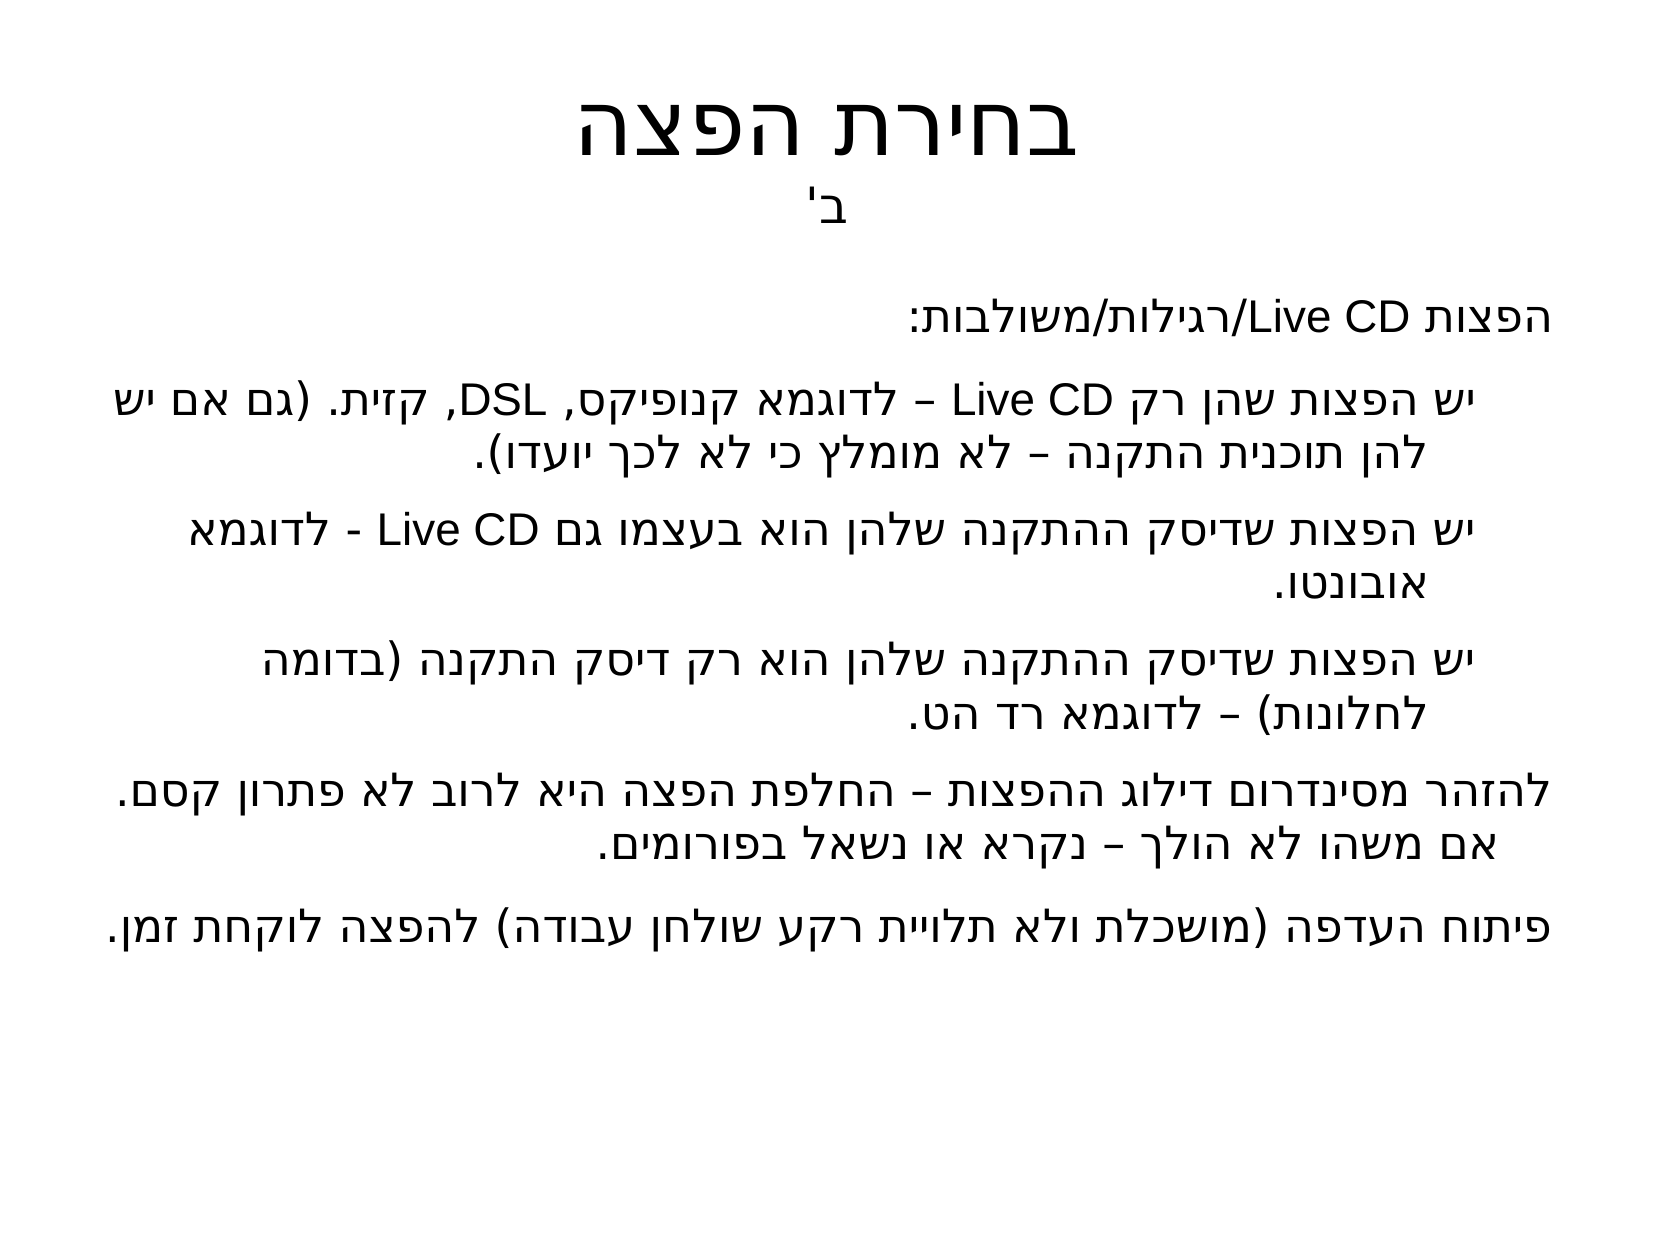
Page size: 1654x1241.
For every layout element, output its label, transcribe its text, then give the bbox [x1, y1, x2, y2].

title בחירת הפצה ב' [82, 56, 1571, 250]
list הפצות Live CD/רגילות/משולבות: יש הפצות שהן רק Live CD – לדוגמא קנופיקס, DSL, קזית. (גם אם יש להן תוכנית התקנה – לא מומלץ כי לא לכך יועדו). יש הפצות שדיסק ההתקנה שלהן הוא בעצמו גם Live CD - לדוגמא אובונטו. יש הפצות שדיסק ההתקנה שלהן הוא רק דיסק התקנה (בדומה לחלונות) – לדוגמא רד הט. להזהר מסינדרום דילוג ההפצות – החלפת הפצה היא לרוב לא פתרון קסם. אם משהו לא הולך – נקרא או נשאל בפורומים. פיתוח העדפה (מושכלת ולא תלויית רקע שולחן עבודה) להפצה לוקחת זמן. [82, 290, 1571, 1094]
